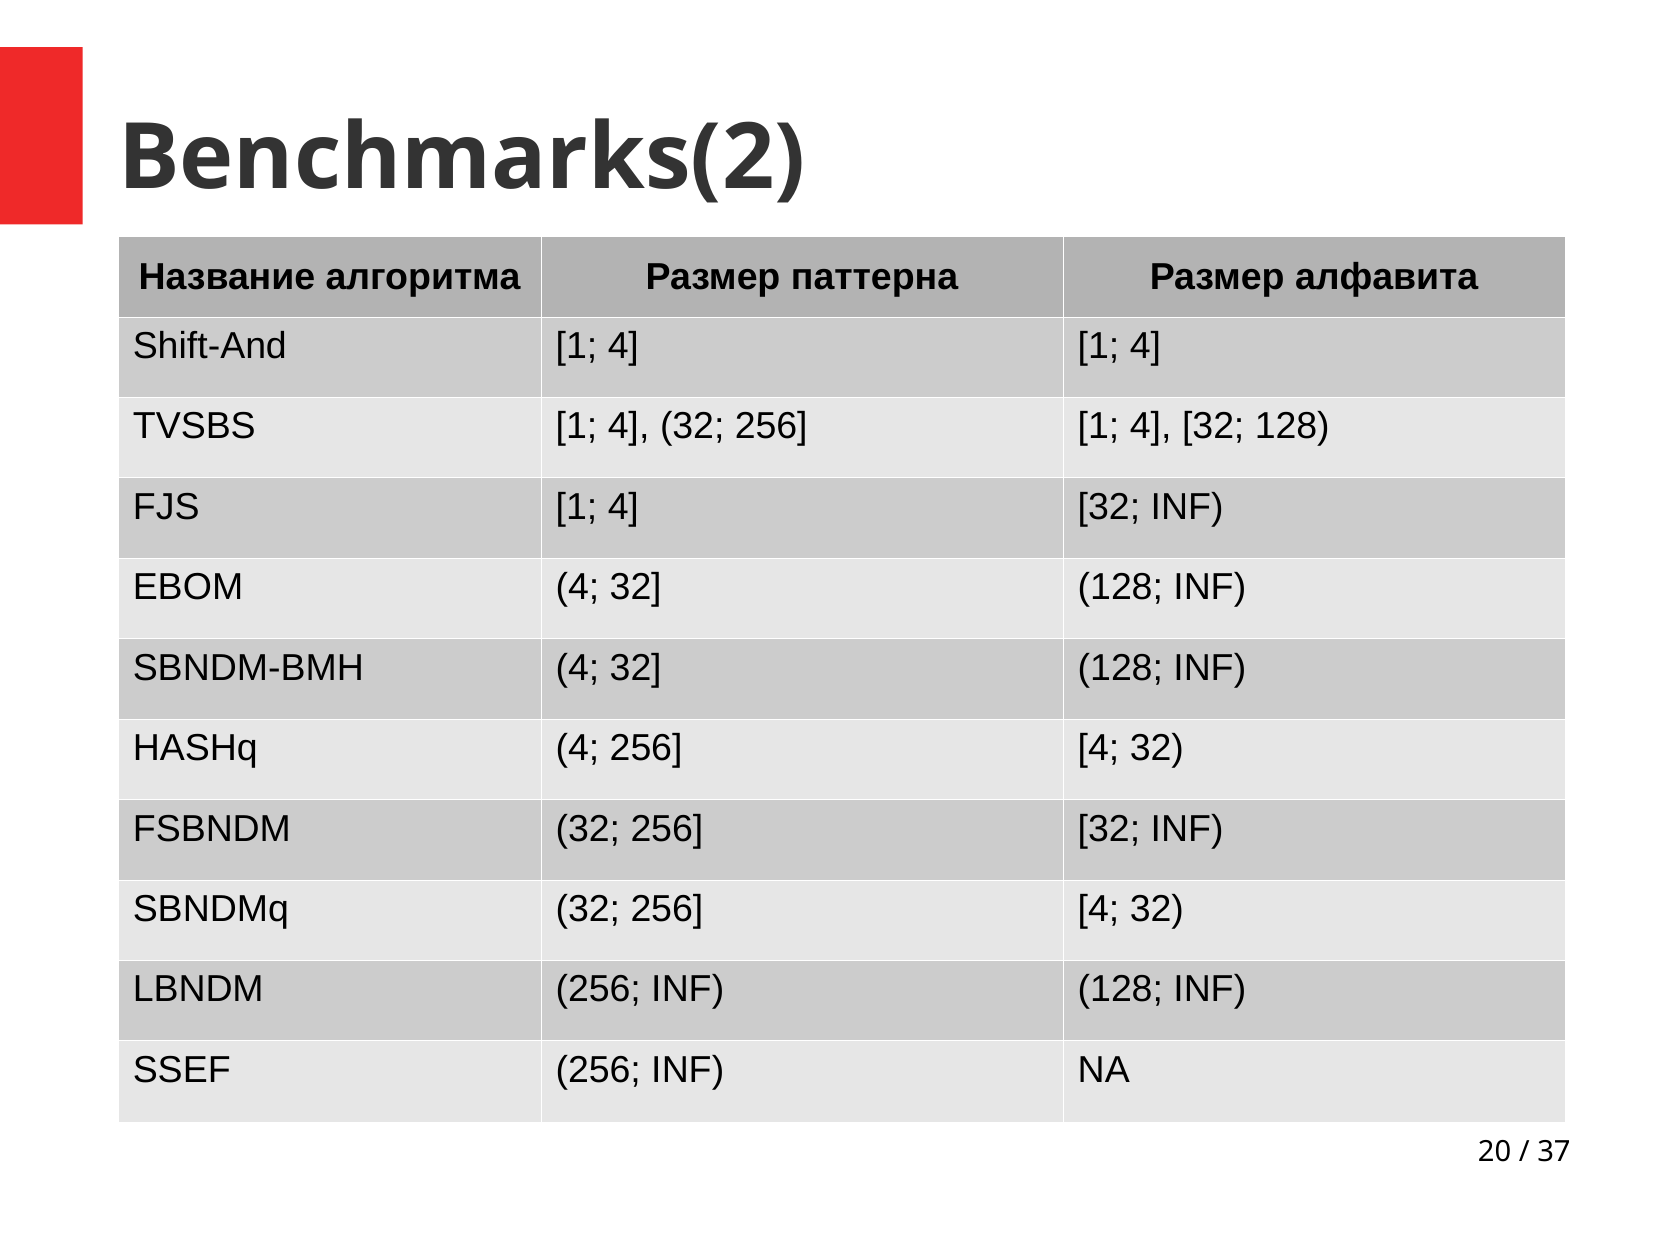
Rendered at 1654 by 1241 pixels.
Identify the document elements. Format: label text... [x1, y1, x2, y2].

table_cell FSBNDM [119, 800, 541, 880]
table_cell [32; INF) [1064, 478, 1565, 558]
table_header Размер паттерна [542, 237, 1063, 317]
table_cell SBNDMq [119, 881, 541, 960]
table_cell (32; 256] [542, 800, 1063, 880]
table_cell [4; 32) [1064, 881, 1565, 960]
table_cell TVSBS [119, 398, 541, 477]
table_cell [1; 4], (32; 256] [542, 398, 1063, 477]
table_cell [4; 32) [1064, 720, 1565, 799]
table_cell [1; 4] [542, 318, 1063, 397]
table_cell (128; INF) [1064, 639, 1565, 719]
table_cell (32; 256] [542, 881, 1063, 960]
table_cell EBOM [119, 559, 541, 638]
table_cell (4; 256] [542, 720, 1063, 799]
table_cell Shift-And [119, 318, 541, 397]
table_cell SSEF [119, 1041, 541, 1122]
table_cell FJS [119, 478, 541, 558]
table_cell LBNDM [119, 961, 541, 1040]
table_cell (256; INF) [542, 961, 1063, 1040]
table_cell (4; 32] [542, 639, 1063, 719]
table_cell SBNDM-BMH [119, 639, 541, 719]
table_cell NA [1064, 1041, 1565, 1122]
table_cell [1; 4] [542, 478, 1063, 558]
table_cell HASHq [119, 720, 541, 799]
table_cell [32; INF) [1064, 800, 1565, 880]
table_cell [1; 4] [1064, 318, 1565, 397]
table_cell (128; INF) [1064, 961, 1565, 1040]
table_header Размер алфавита [1064, 237, 1565, 317]
table_cell (256; INF) [542, 1041, 1063, 1122]
table_cell [1; 4], [32; 128) [1064, 398, 1565, 477]
table_cell (128; INF) [1064, 559, 1565, 638]
title Benchmarks(2) [118, 49, 1571, 257]
table_cell (4; 32] [542, 559, 1063, 638]
table_header Название алгоритма [119, 237, 541, 317]
